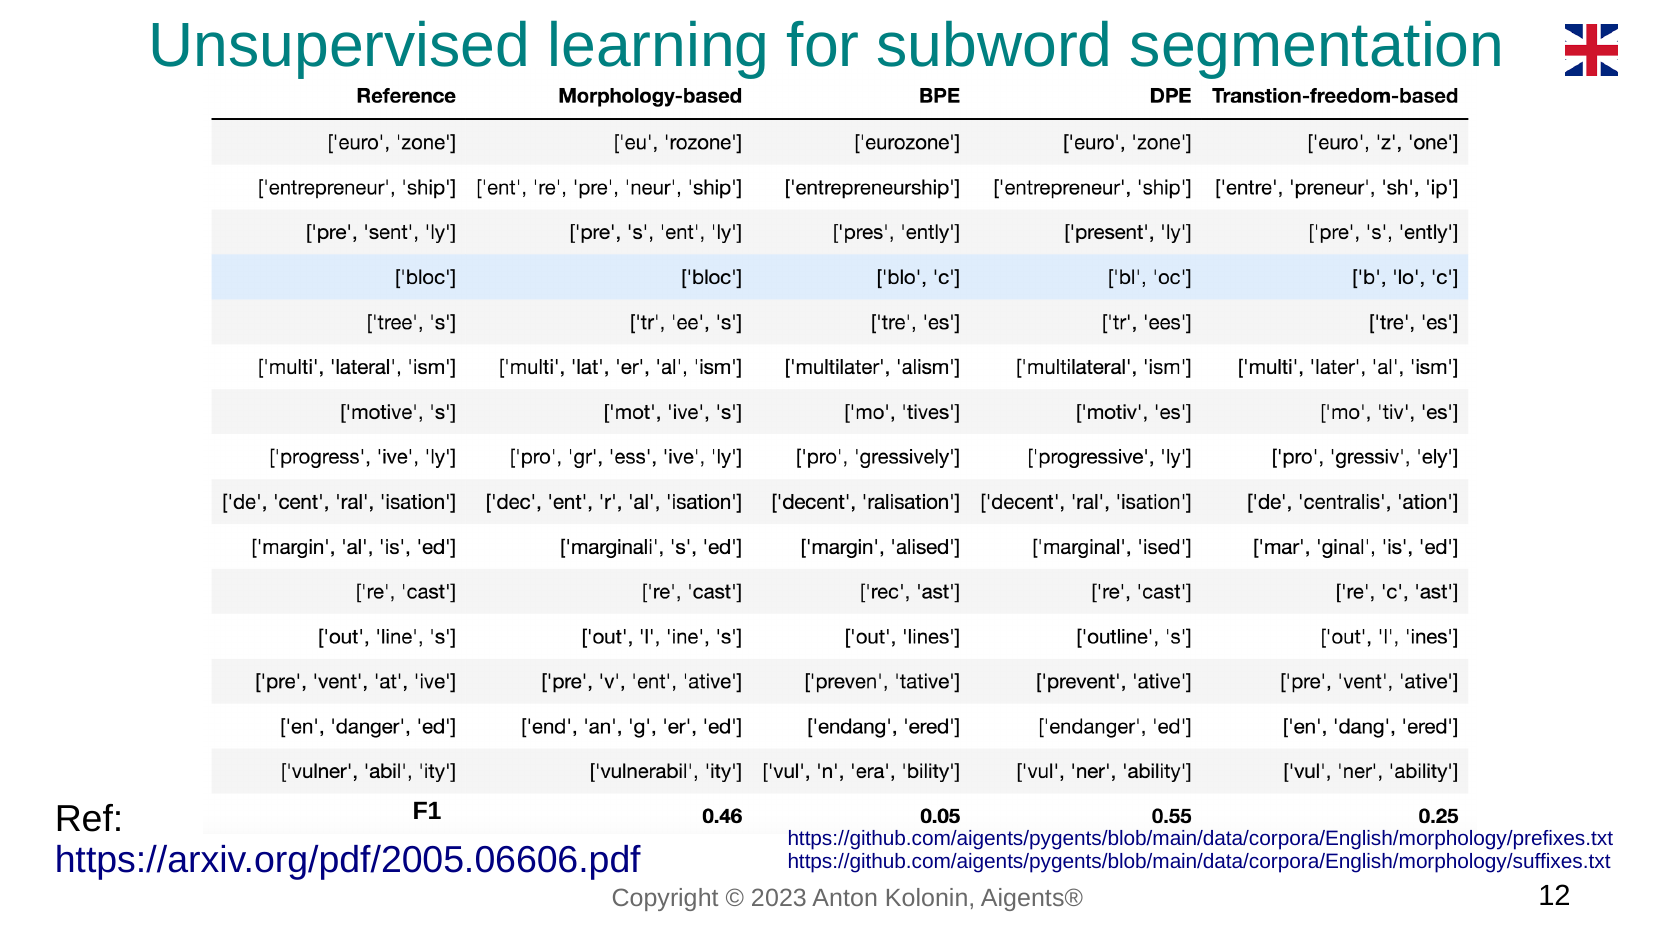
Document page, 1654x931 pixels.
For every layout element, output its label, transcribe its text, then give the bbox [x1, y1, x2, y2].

text_box Ref: https://arxiv.org/pdf/2005.06606.pdf [40, 789, 656, 889]
text_box F1 [397, 789, 457, 832]
text_box Unsupervised learning for subword segmentation [0, 0, 1630, 91]
picture [203, 91, 1477, 834]
text_box https://github.com/aigents/pygents/blob/main/data/corpora/English/morphology/prefixes.txt https://github.com/aigents/pygents/blob/main/data/corpora/English/morphology/suffixes.txt [772, 819, 1629, 881]
picture [1565, 24, 1618, 76]
